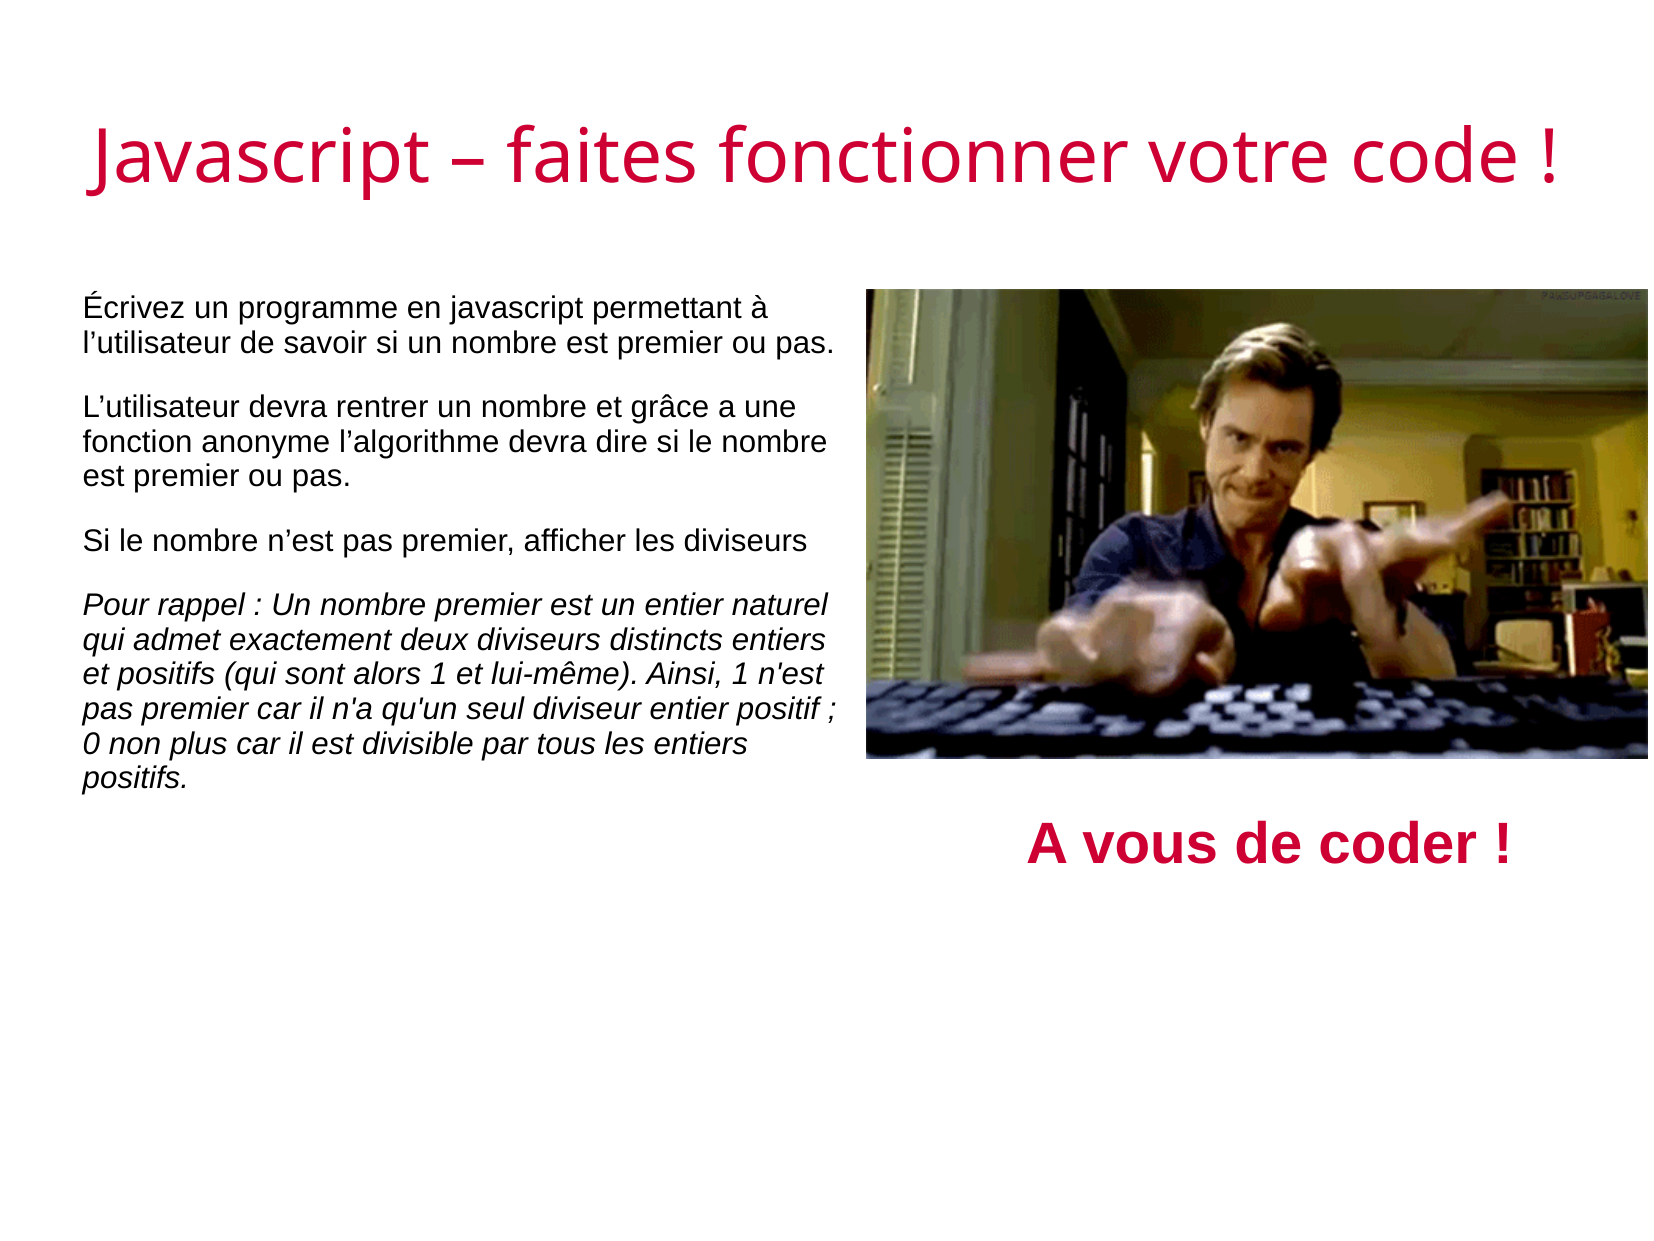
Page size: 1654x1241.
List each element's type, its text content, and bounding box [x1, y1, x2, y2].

title Javascript – faites fonctionner votre code ! [82, 49, 1571, 257]
list Écrivez un programme en javascript permettant à l’utilisateur de savoir si un nombre est premier ou pas. L’utilisateur devra rentrer un nombre et grâce a une fonction anonyme l’algorithme devra dire si le nombre est premier ou pas. Si le nombre n’est pas premier, afficher les diviseurs Pour rappel : Un nombre premier est un entier naturel qui admet exactement deux diviseurs distincts entiers et positifs (qui sont alors 1 et lui-même). Ainsi, 1 n'est pas premier car il n'a qu'un seul diviseur entier positif ; 0 non plus car il est divisible par tous les entiers positifs. [82, 290, 851, 1111]
picture [866, 289, 1648, 759]
text_box A vous de coder ! [944, 803, 1595, 883]
